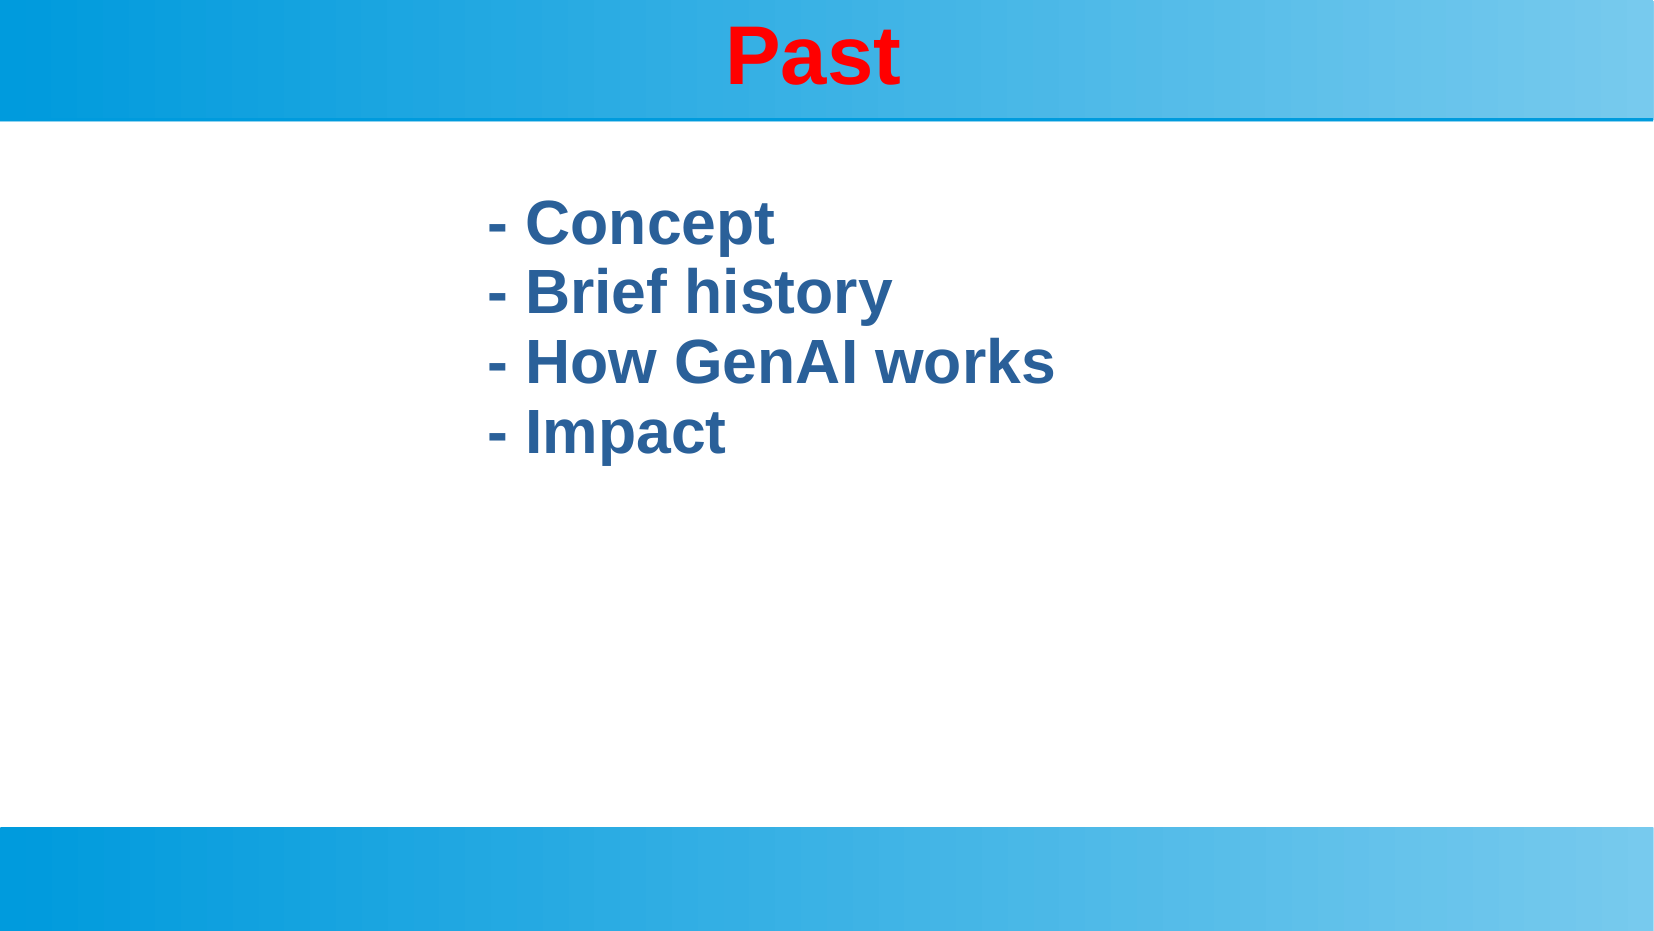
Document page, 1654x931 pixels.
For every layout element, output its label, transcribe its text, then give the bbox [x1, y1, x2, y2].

title Past [75, 0, 1552, 113]
title - Concept - Brief history - How GenAI works - Impact [487, 187, 1313, 467]
